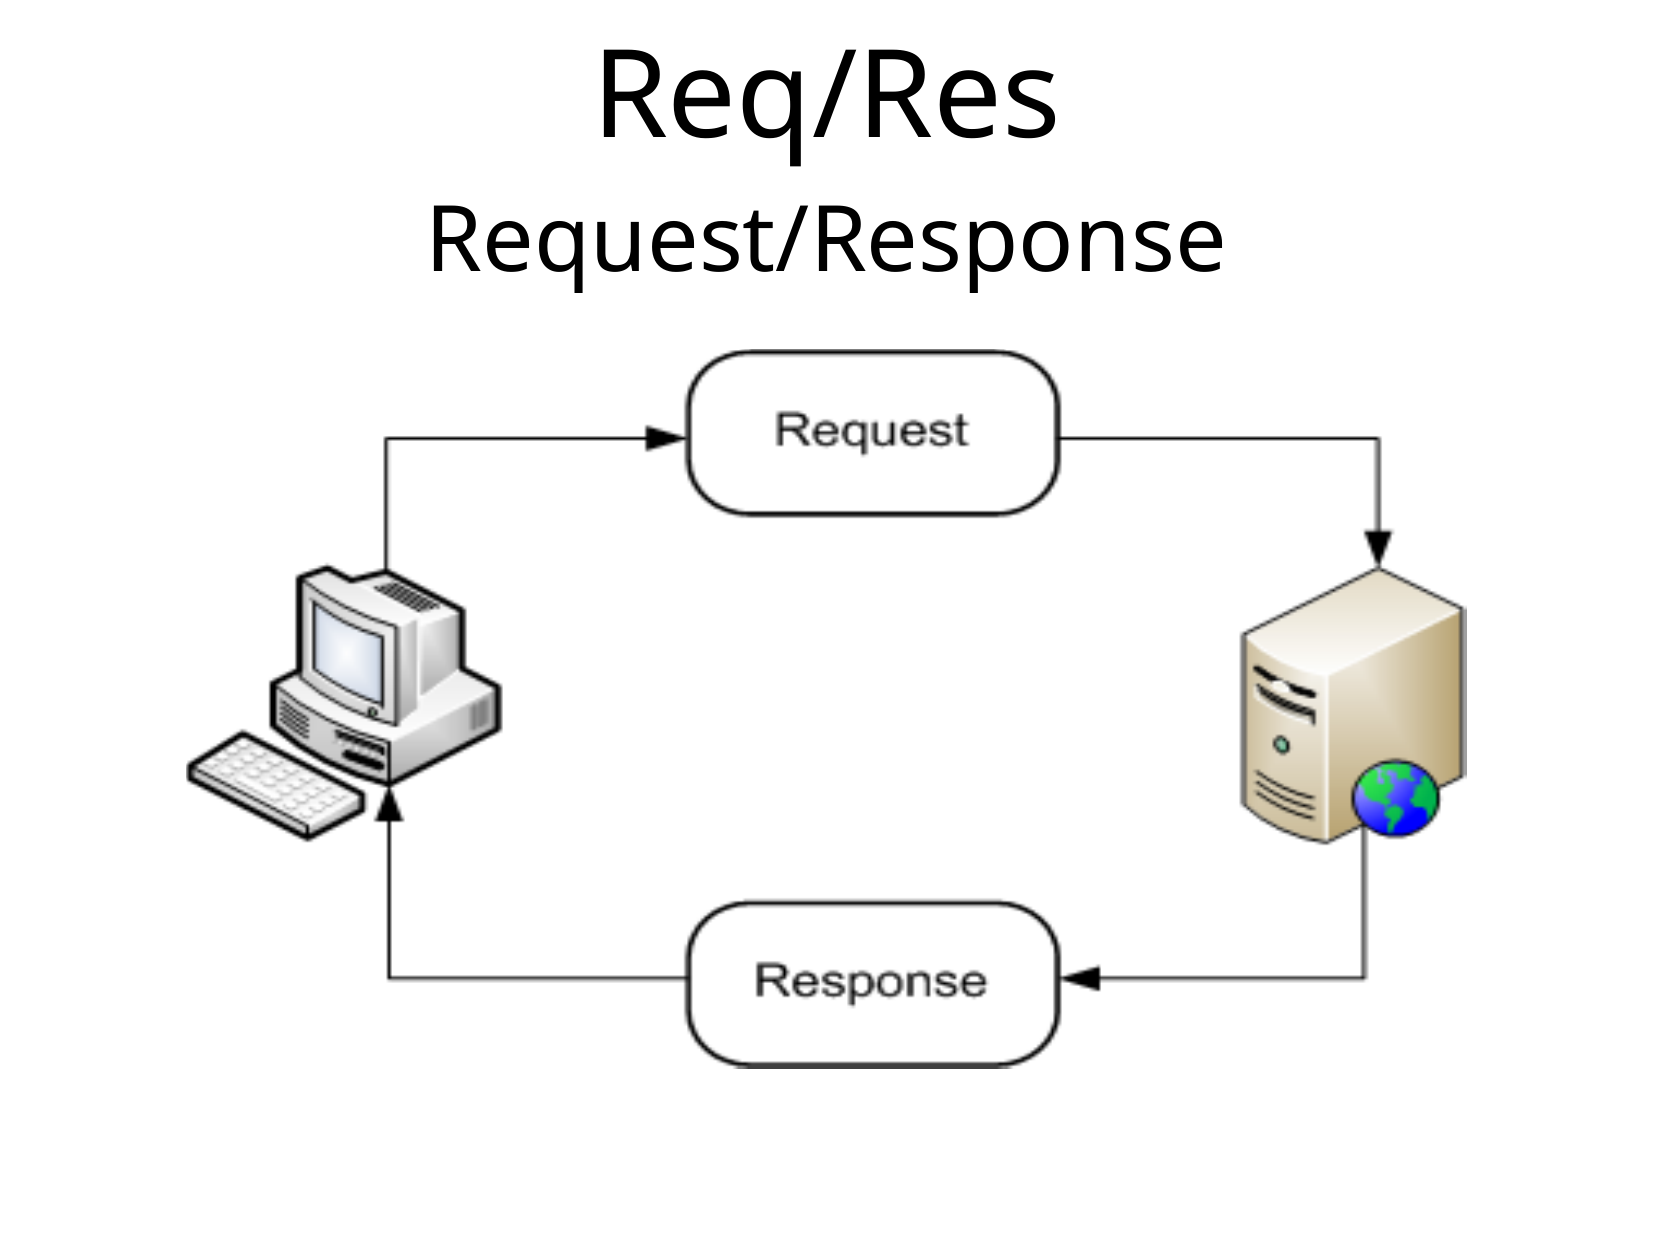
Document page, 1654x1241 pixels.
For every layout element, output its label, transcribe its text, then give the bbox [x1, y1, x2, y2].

picture [186, 349, 1467, 1069]
title Req/Res Request/Response [82, 27, 1571, 278]
